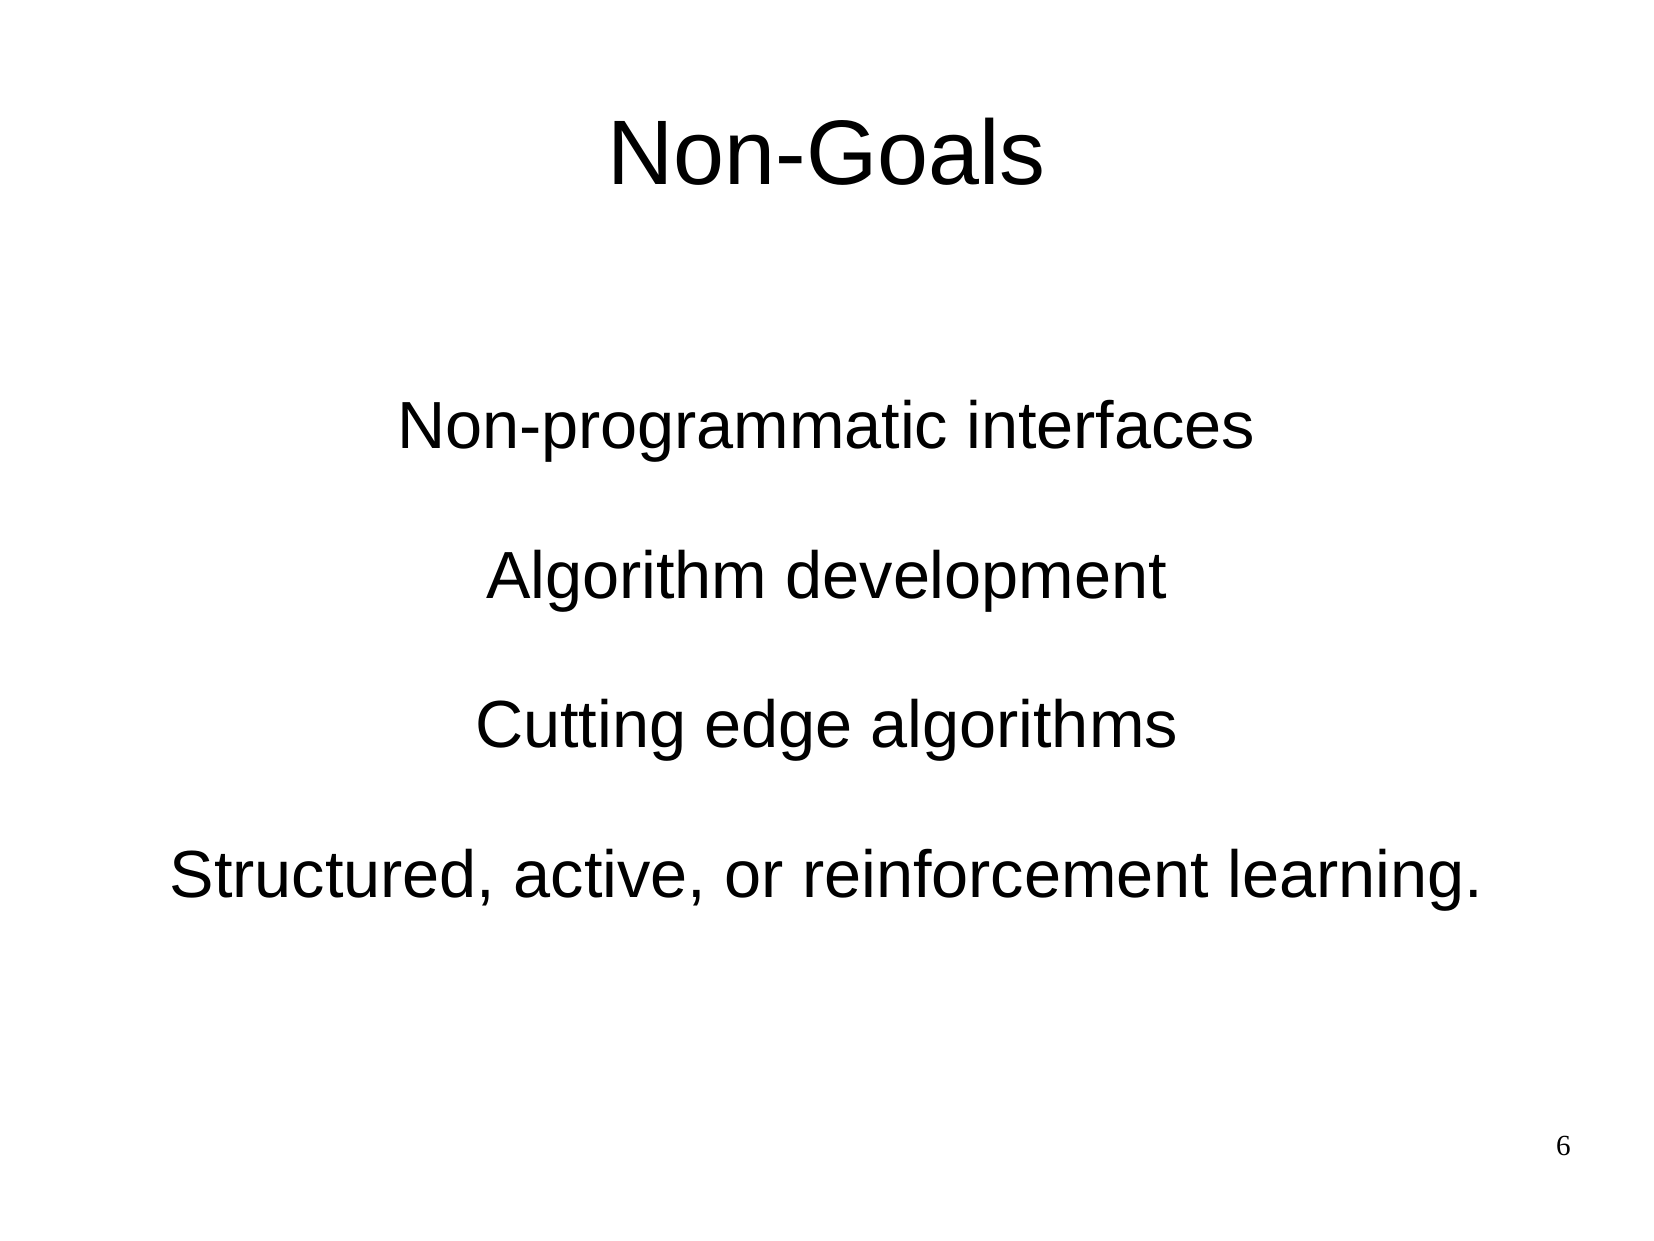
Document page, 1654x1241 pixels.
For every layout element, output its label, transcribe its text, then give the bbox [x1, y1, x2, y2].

title Non-Goals [82, 49, 1571, 257]
subtitle Non-programmatic interfaces Algorithm development Cutting edge algorithms Structured, active, or reinforcement learning. [82, 290, 1571, 1010]
